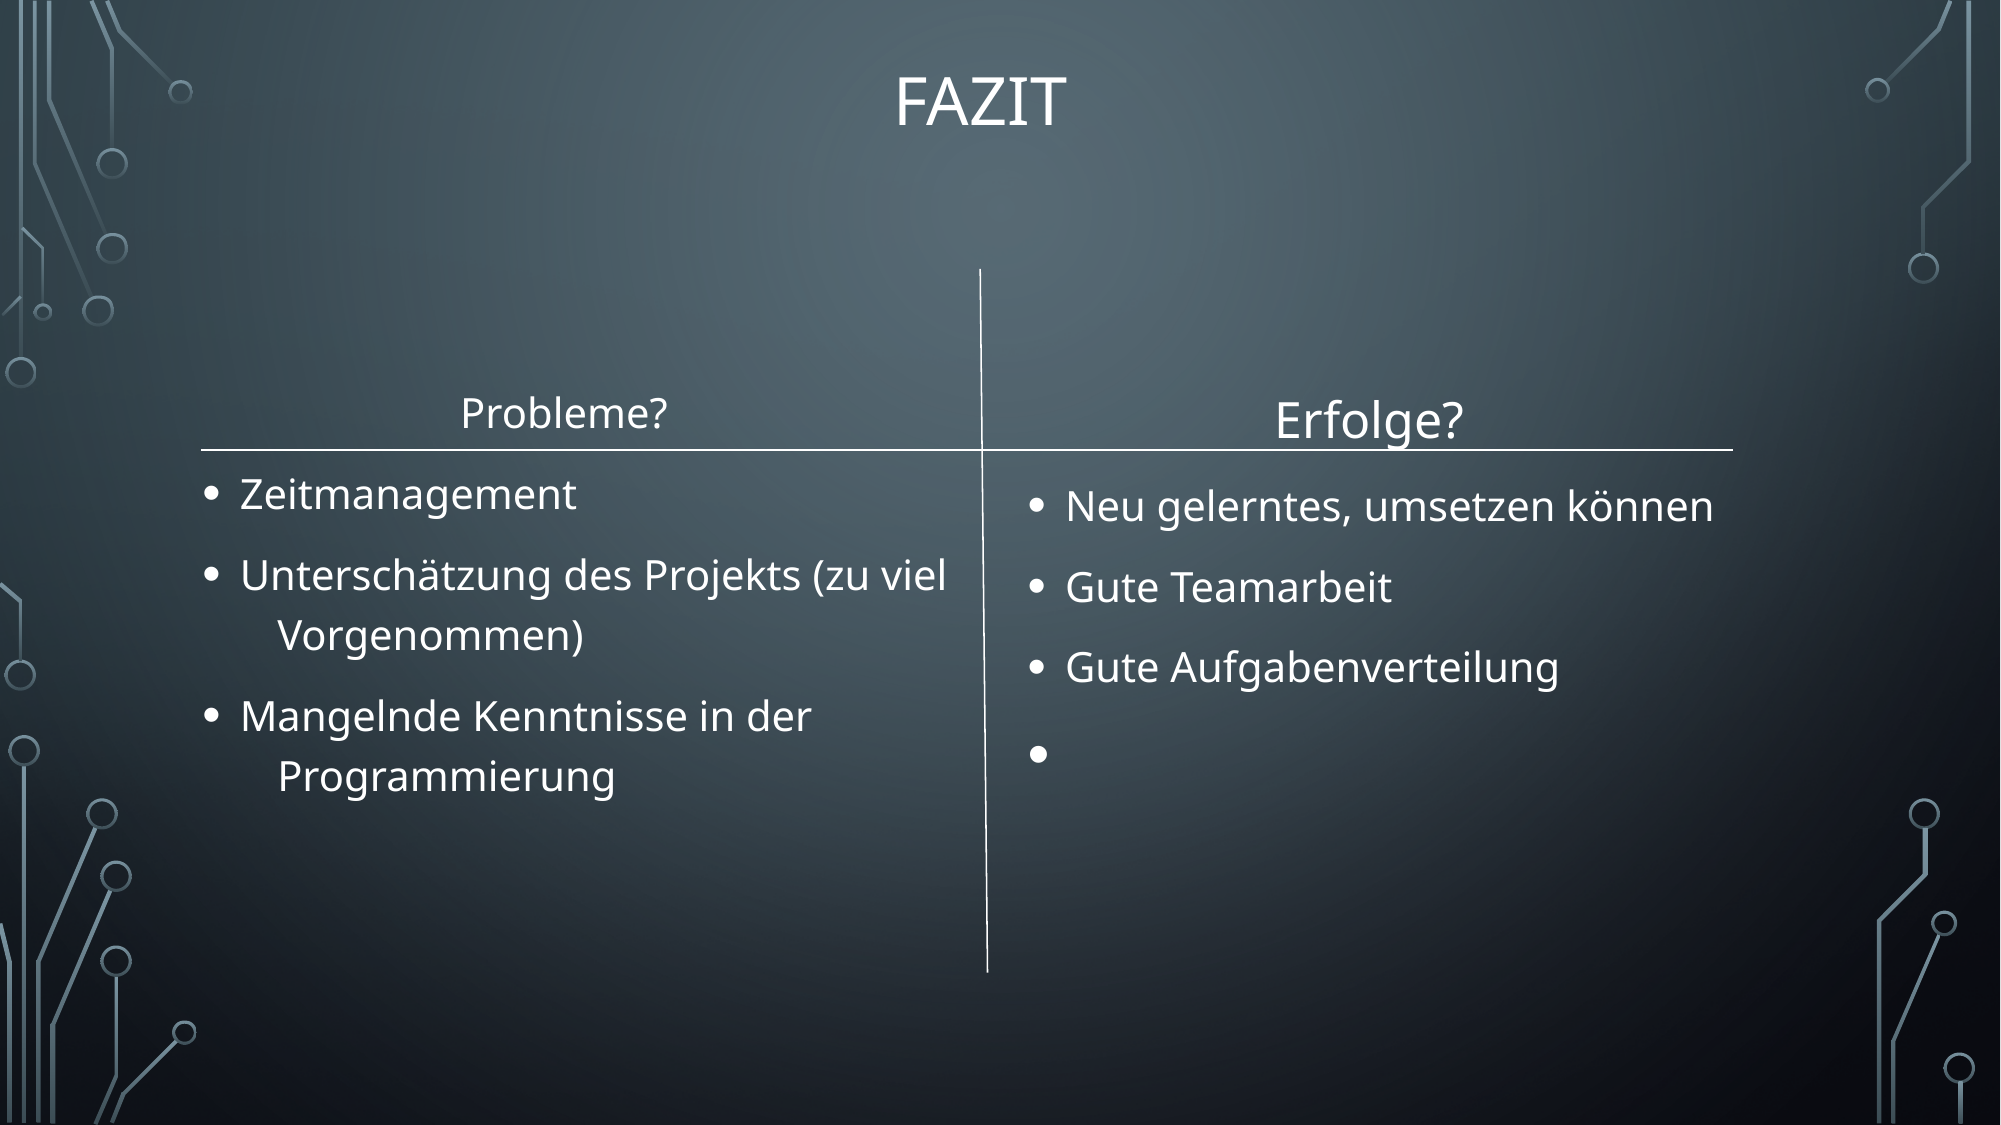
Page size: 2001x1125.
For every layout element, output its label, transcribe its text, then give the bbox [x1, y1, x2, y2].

list Probleme? Zeitmanagement Unterschätzung des Projekts (zu viel Vorgenommen) Mangelnde Kenntnisse in der Programmierung [187, 369, 986, 951]
title FAZIT [611, 20, 1349, 188]
list Erfolge? Neu gelerntes, umsetzen können Gute Teamarbeit Gute Aufgabenverteilung [1012, 369, 1813, 951]
